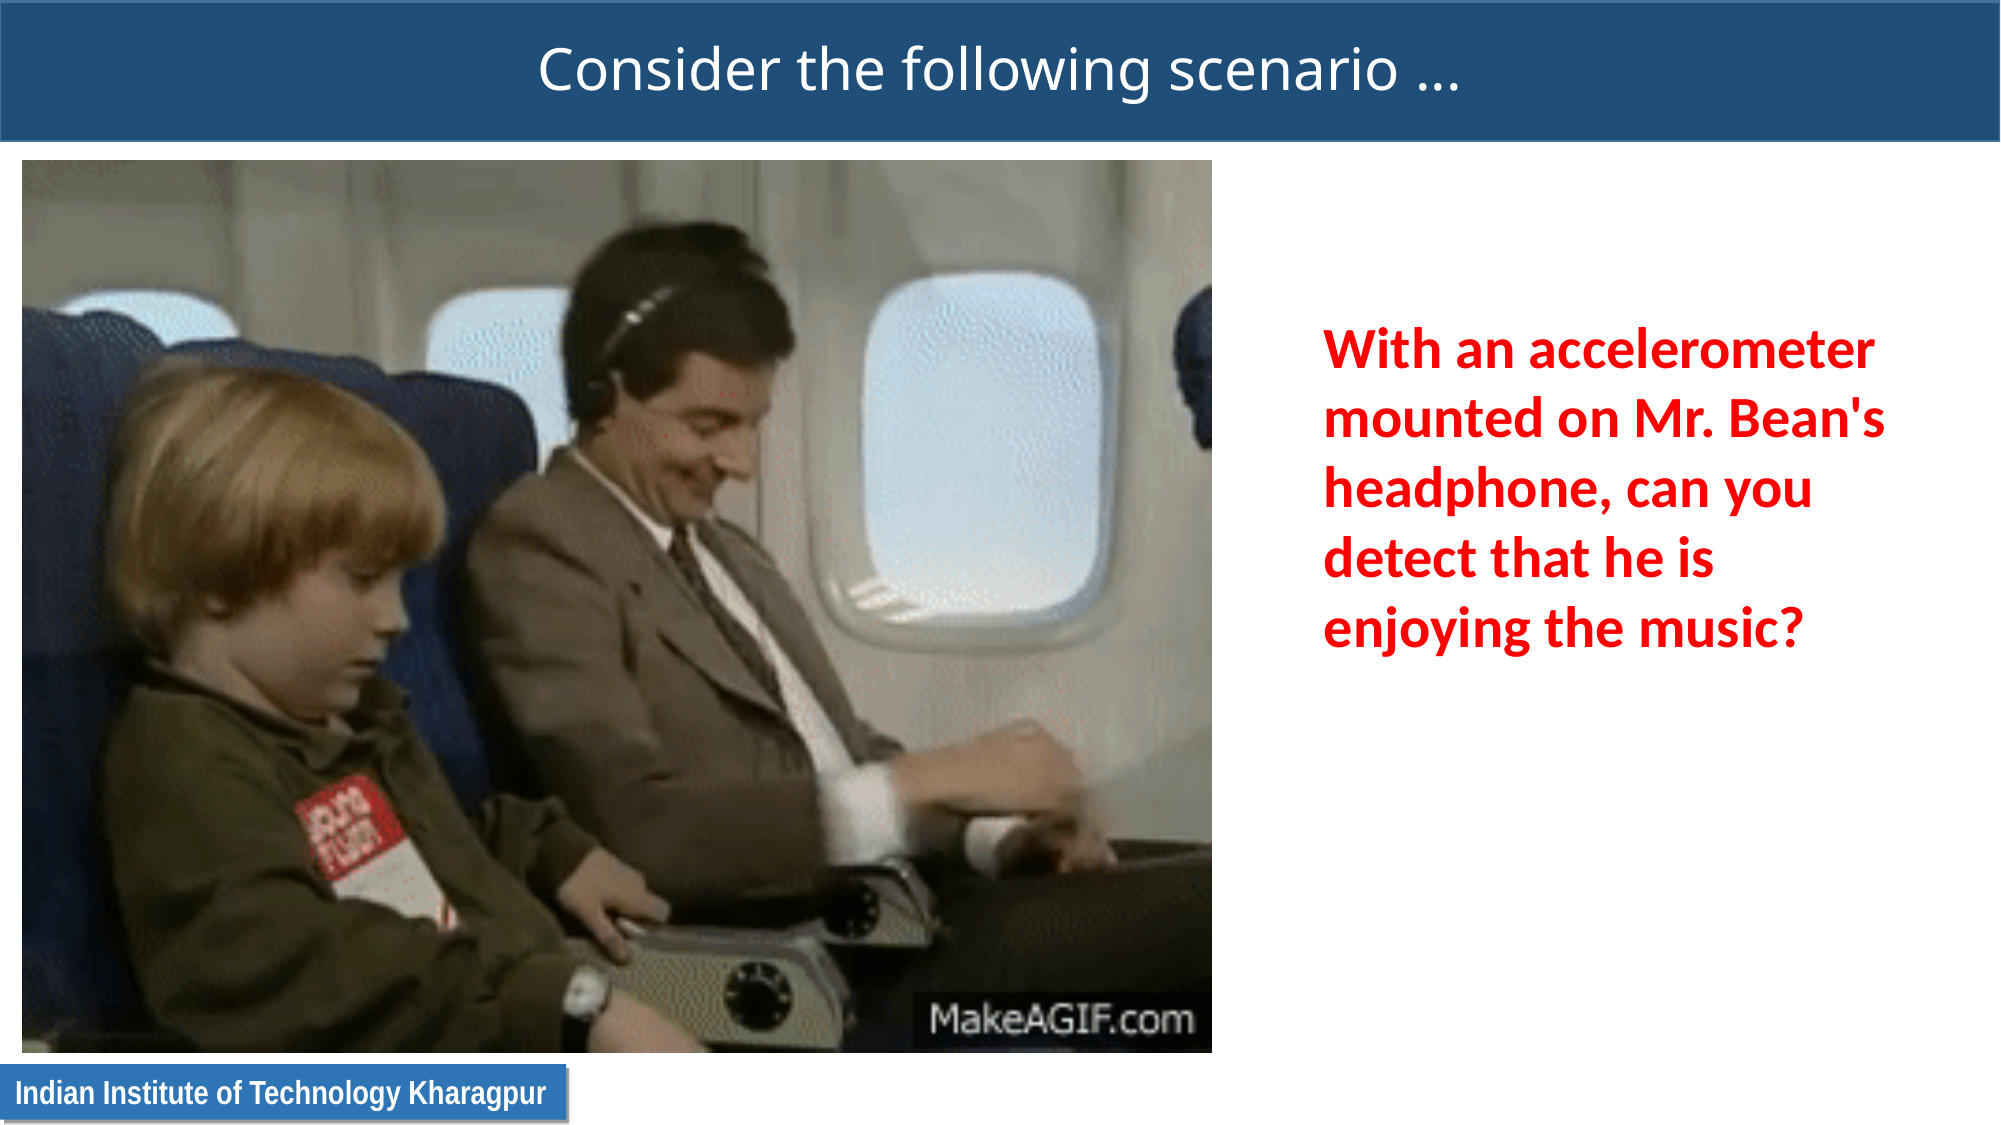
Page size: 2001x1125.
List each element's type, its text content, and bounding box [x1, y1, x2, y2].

text_box With an accelerometer mounted on Mr. Bean's headphone, can you detect that he is enjoying the music? [1308, 302, 1931, 671]
picture [22, 160, 1212, 1053]
title Consider the following scenario ... [0, 1, 2000, 141]
